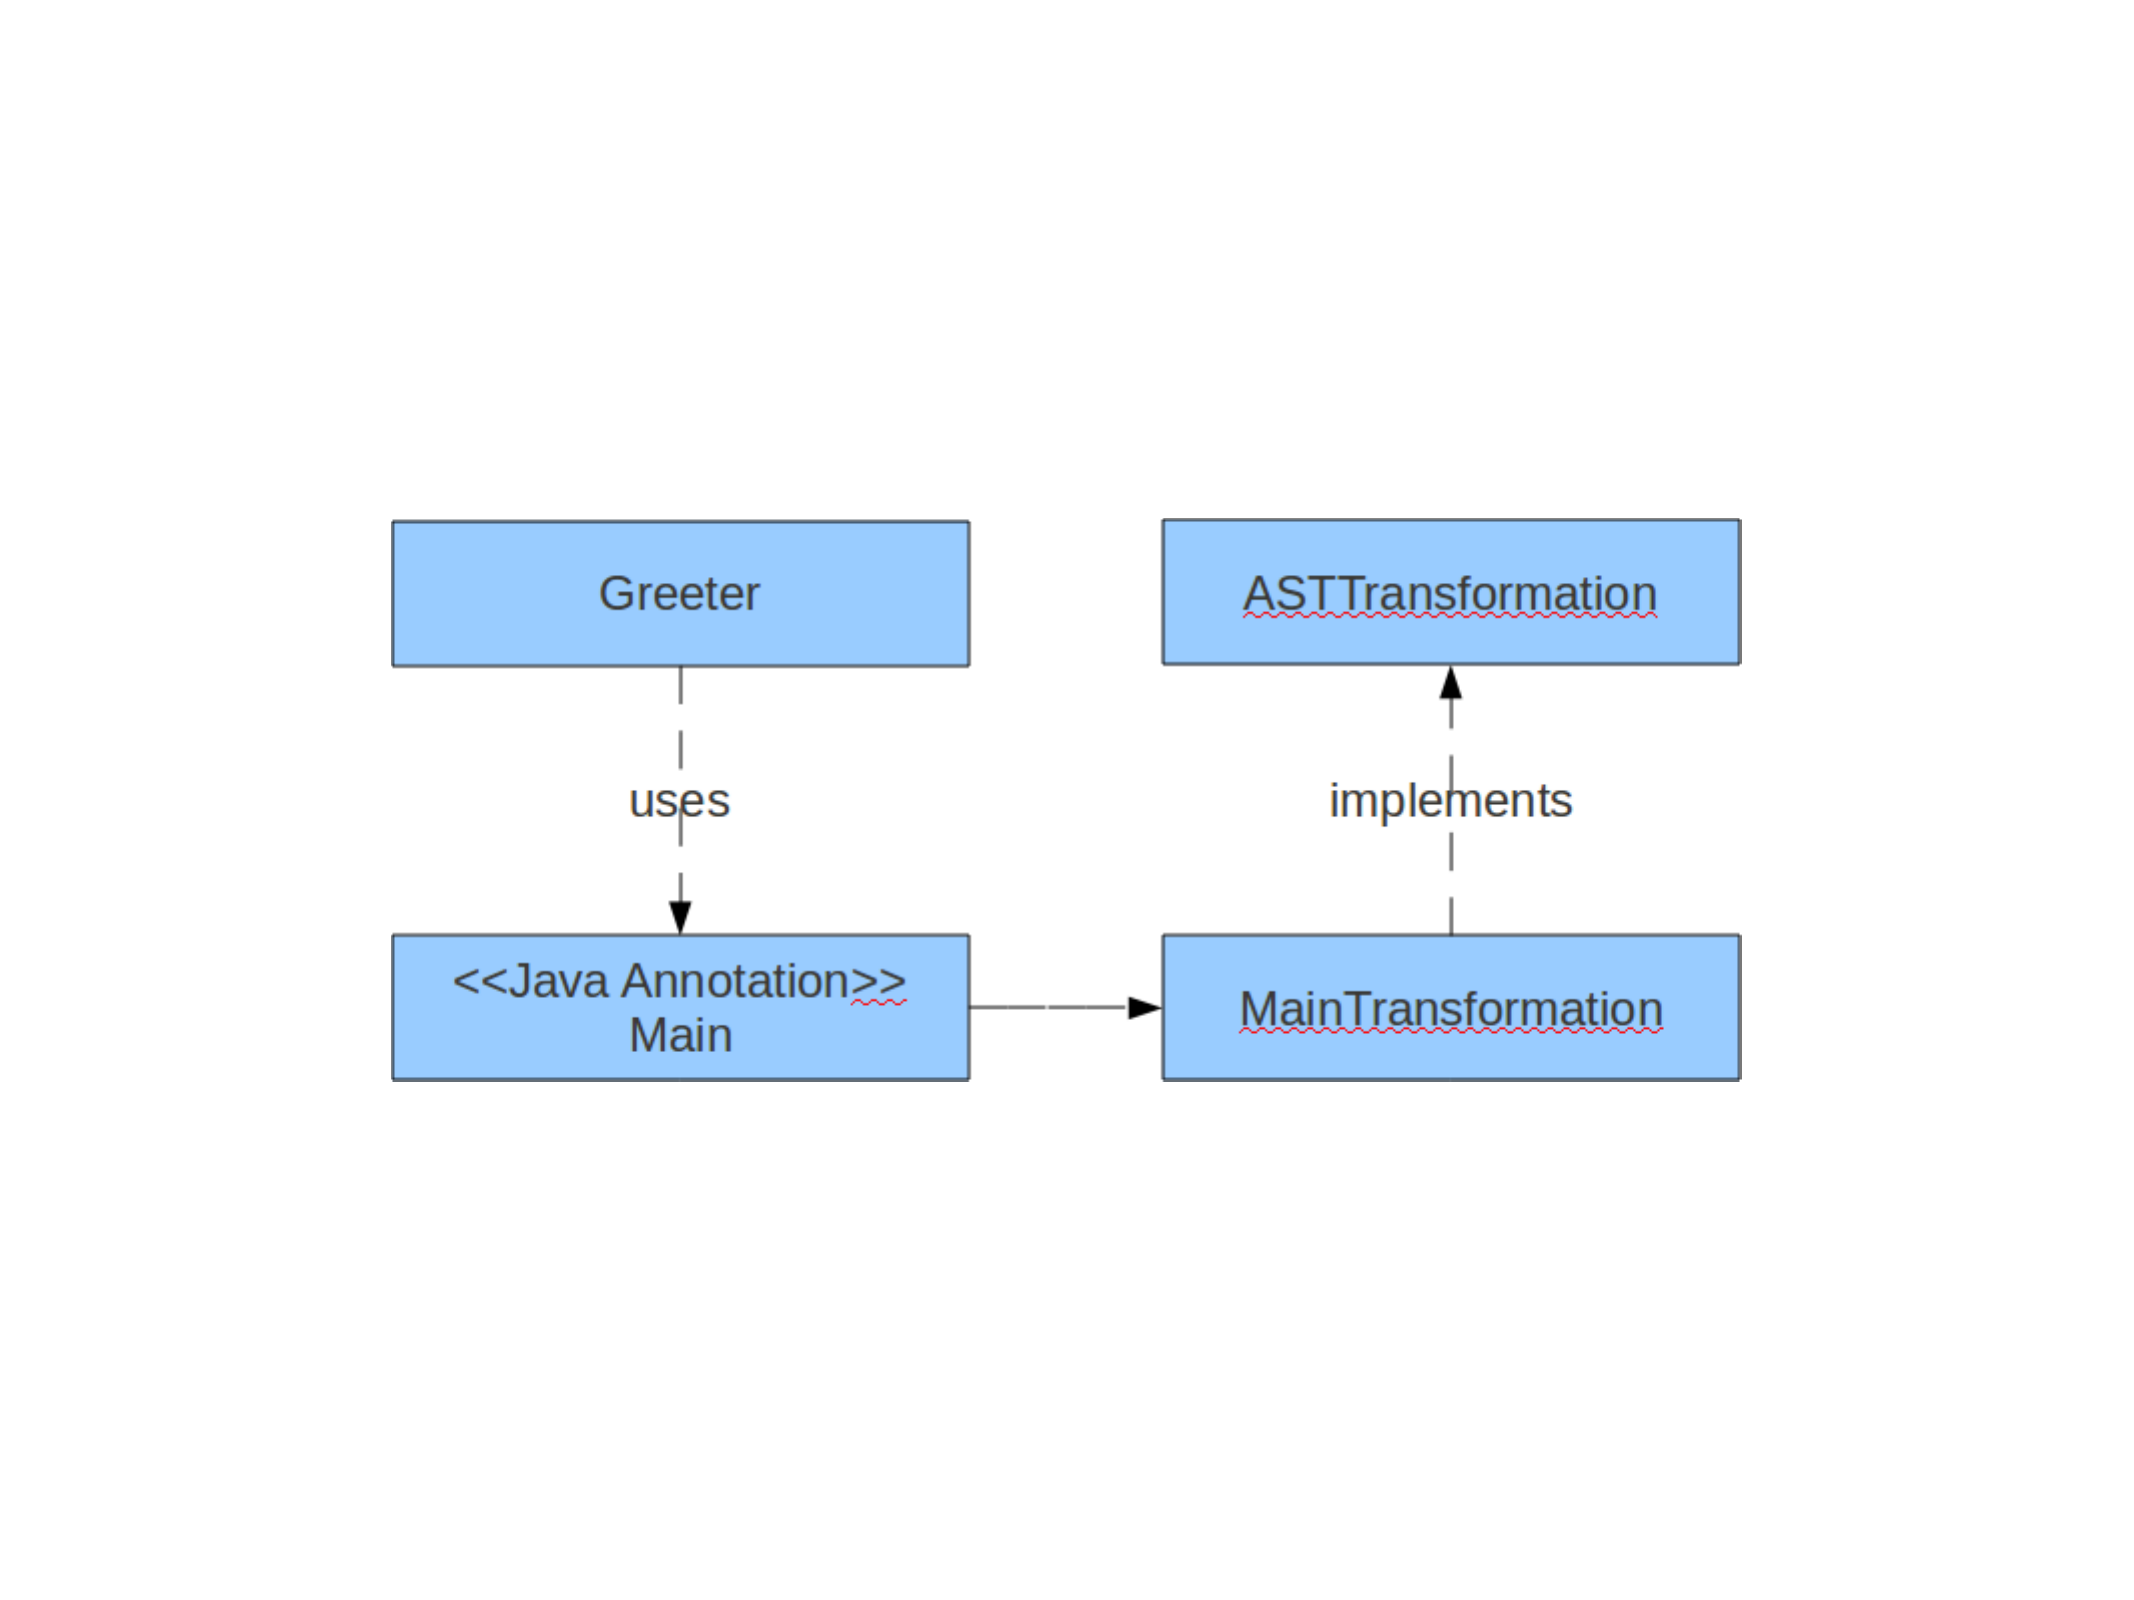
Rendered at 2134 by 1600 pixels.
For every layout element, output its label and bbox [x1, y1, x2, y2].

picture [391, 518, 1742, 1082]
